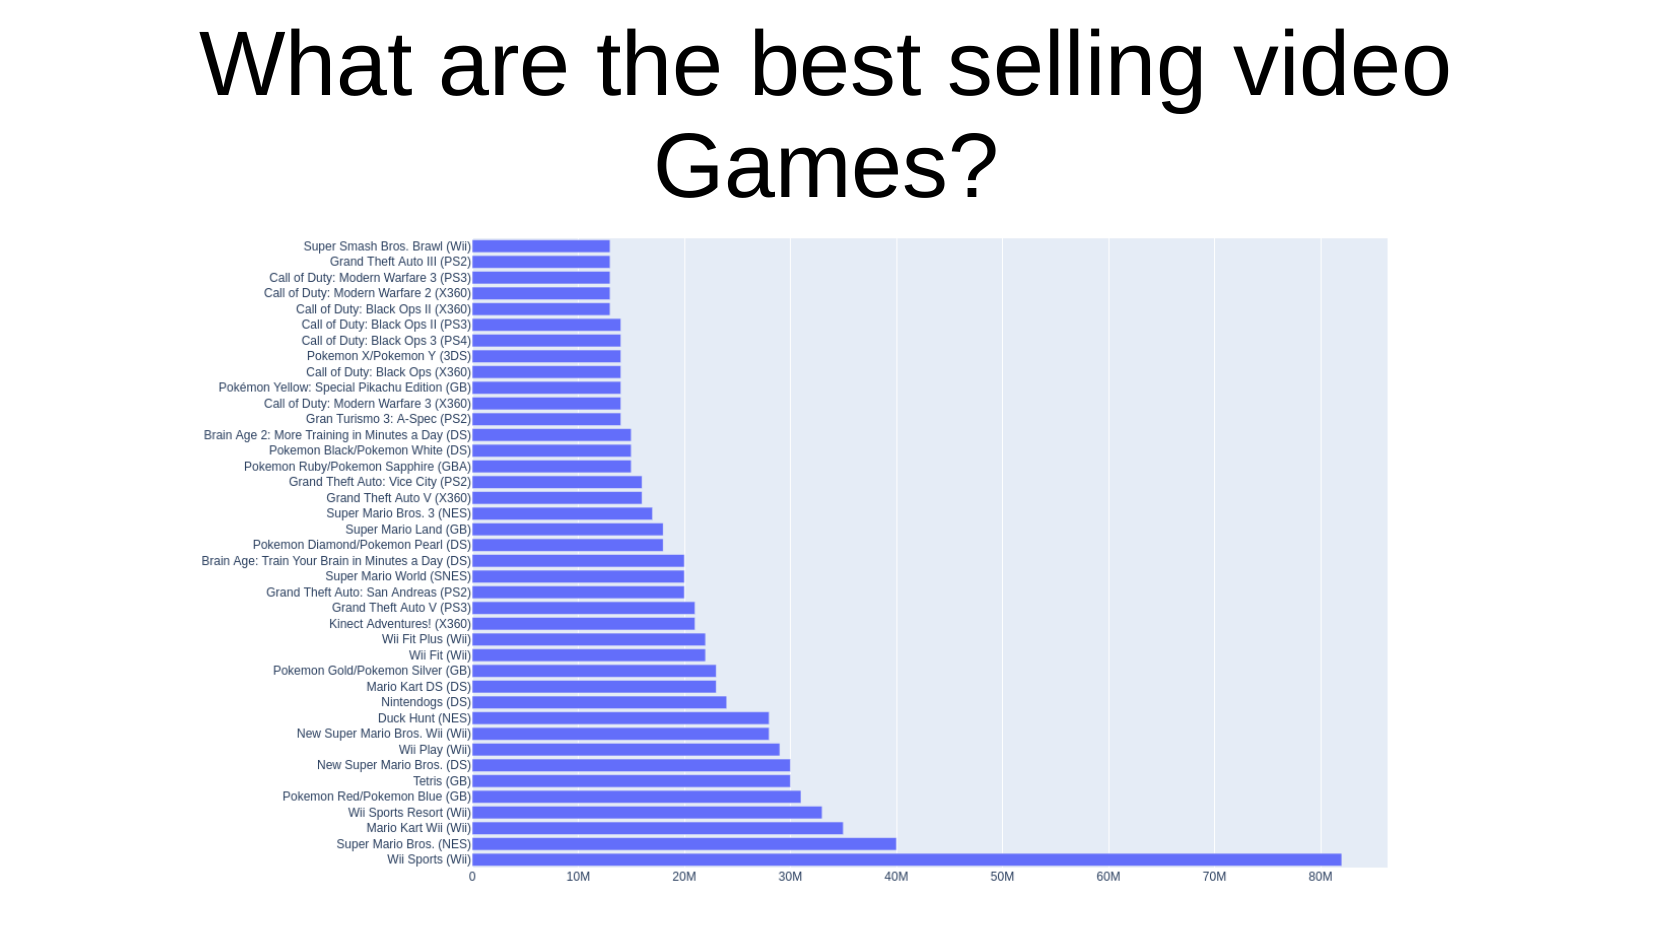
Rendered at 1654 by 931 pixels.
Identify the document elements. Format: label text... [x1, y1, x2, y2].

picture [178, 217, 1418, 897]
title What are the best selling video Games? [82, 12, 1571, 218]
